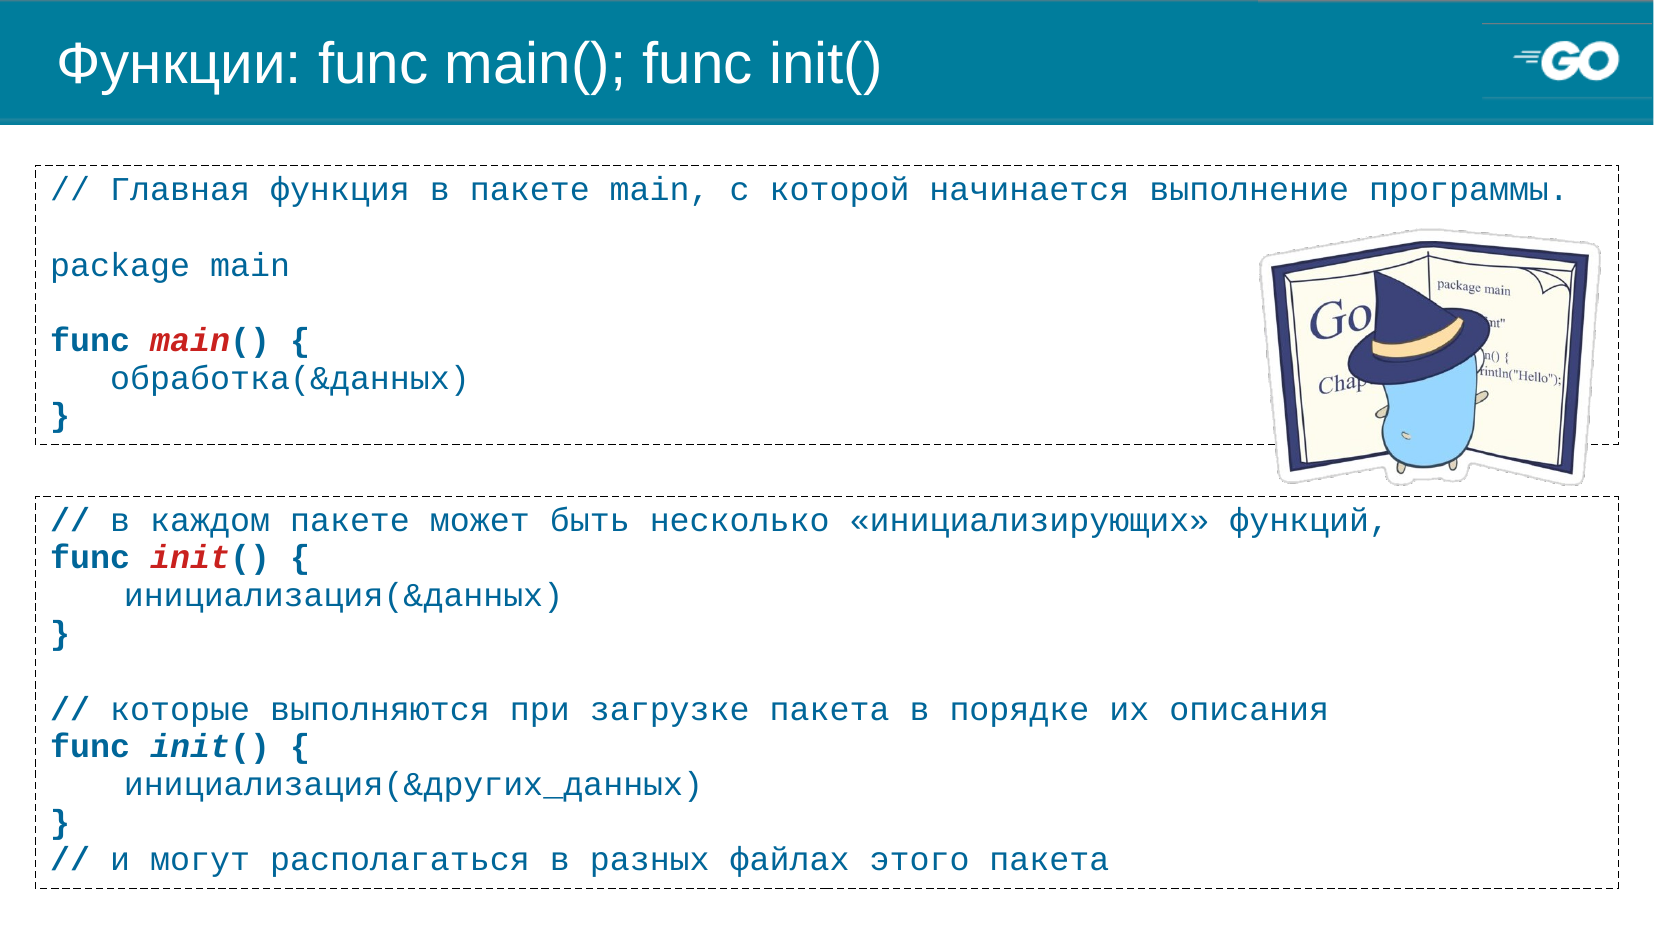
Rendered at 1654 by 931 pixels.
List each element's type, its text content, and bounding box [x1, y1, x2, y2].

text_box Функции: func main(); func init() [41, 23, 1495, 104]
text_box // Главная функция в пакете main, с которой начинается выполнение программы. package main func main() { обработка(&данных) } [35, 165, 1619, 445]
picture [1542, 41, 1619, 81]
picture [1251, 219, 1607, 497]
text_box // в каждом пакете может быть несколько «инициализирующих» функций, func init() { инициализация(&данных) } // которые выполняются при загрузке пакета в порядке их описания func init() { инициализация(&других_данных) } // и могут располагаться в разных файлах этого пакета [35, 496, 1619, 889]
